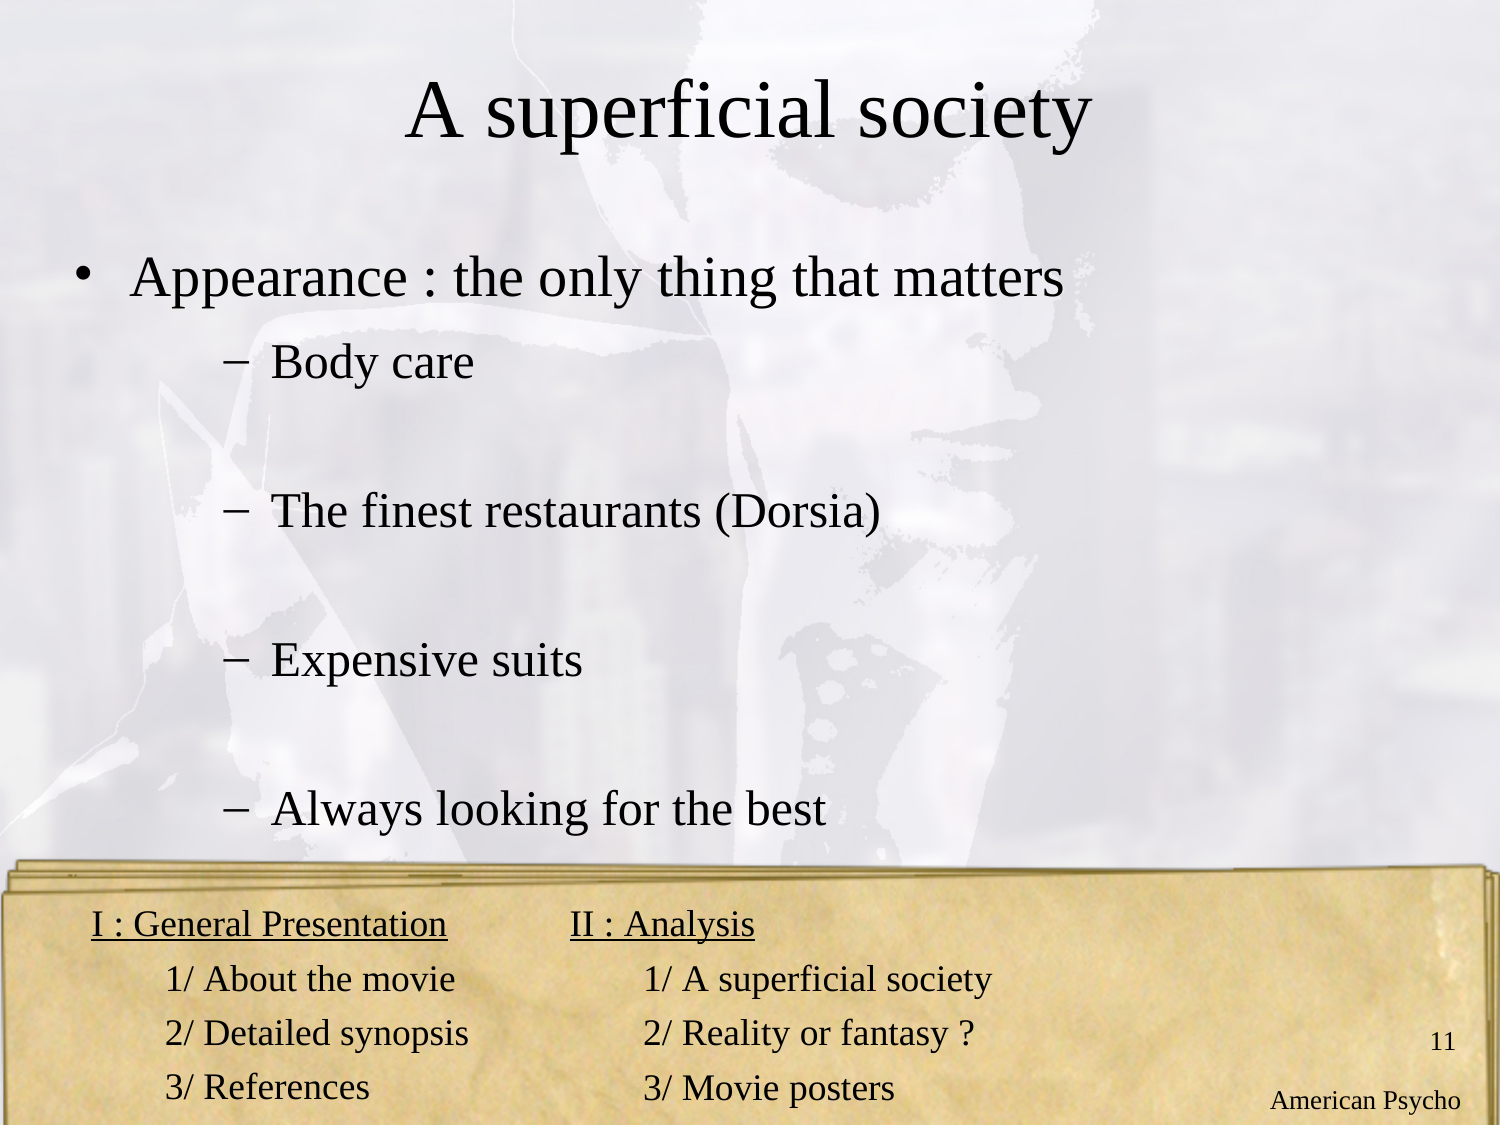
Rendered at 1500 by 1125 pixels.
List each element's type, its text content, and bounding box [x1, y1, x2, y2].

picture [0, 0, 1500, 1125]
list Appearance : the only thing that matters Body care The finest restaurants (Dorsia) Expensive suits Always looking for the best [59, 230, 1441, 841]
title A superficial society [59, 38, 1441, 170]
